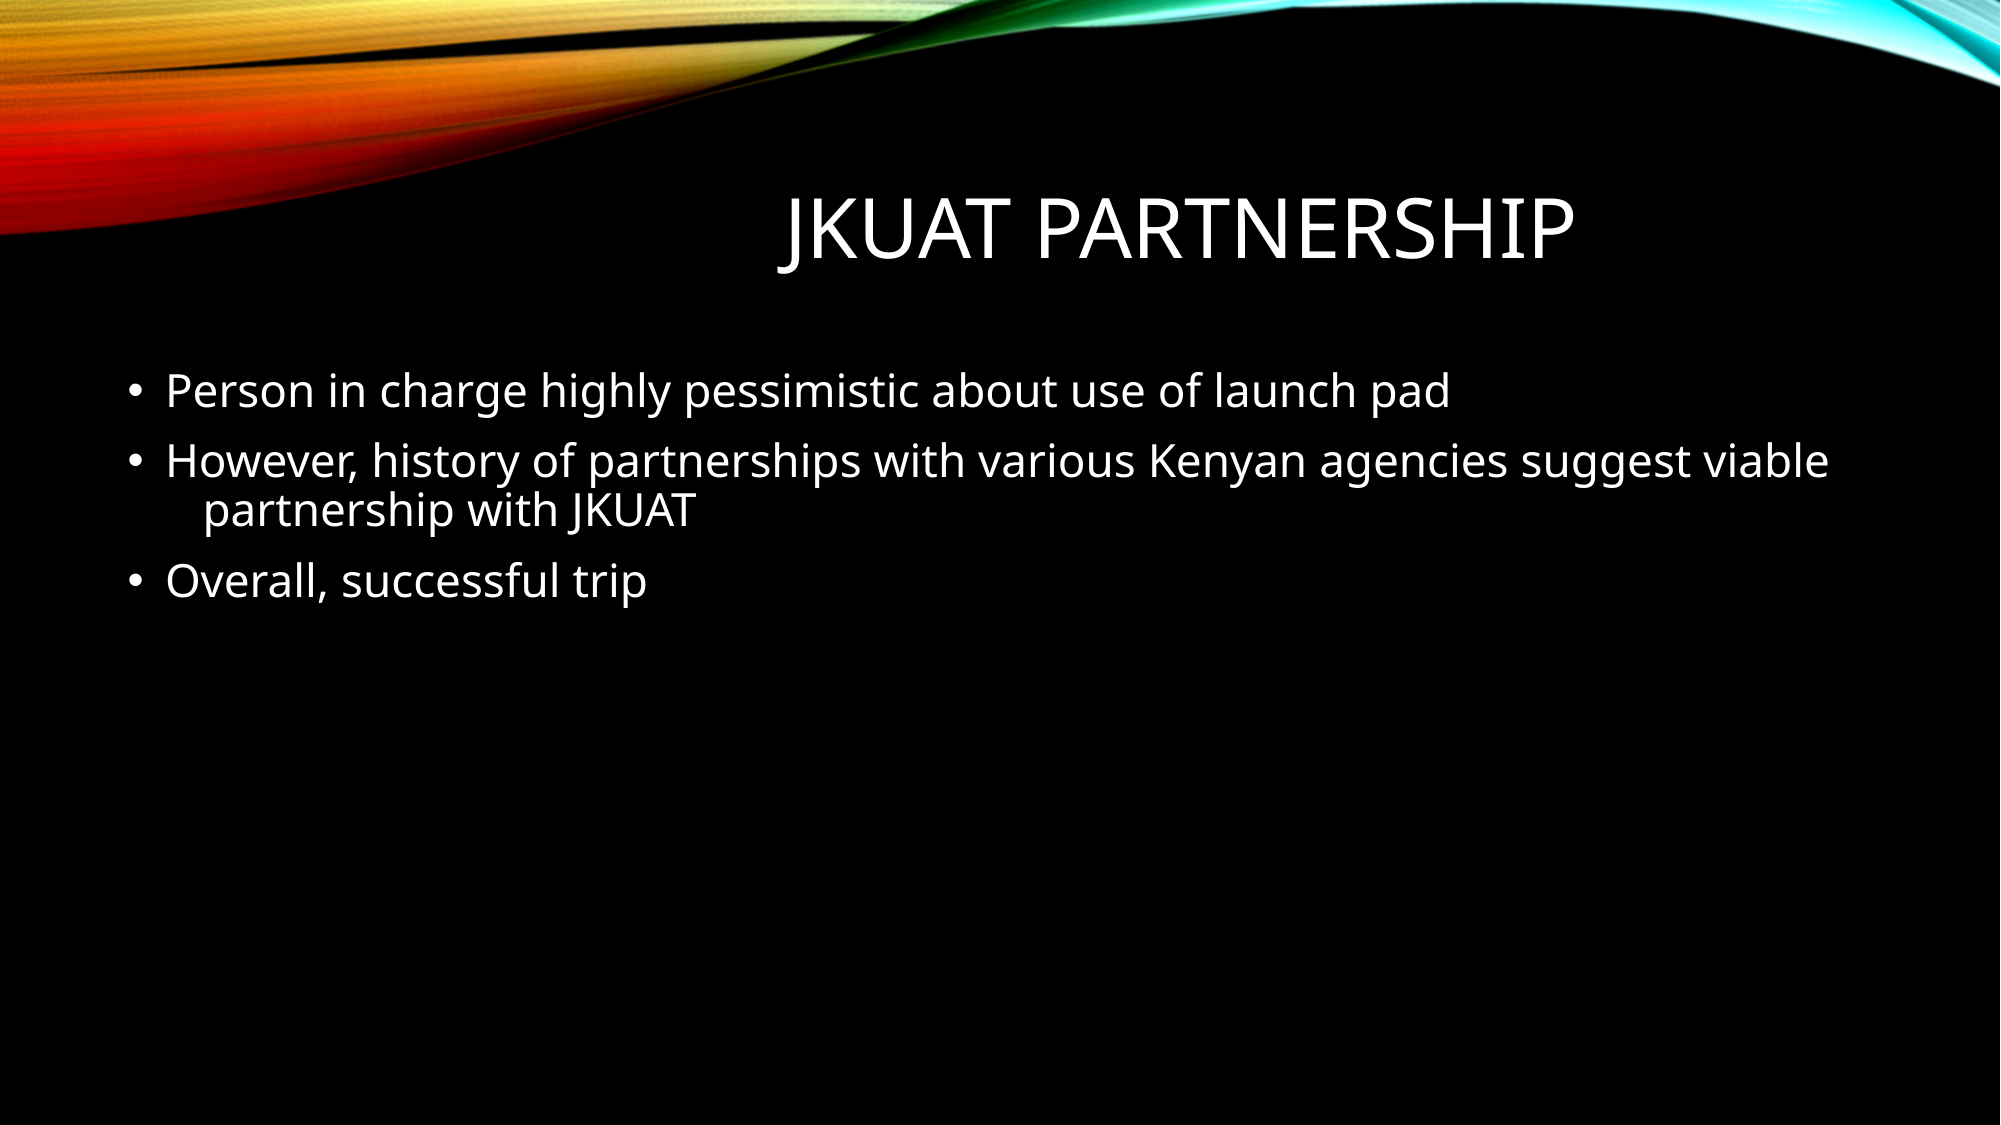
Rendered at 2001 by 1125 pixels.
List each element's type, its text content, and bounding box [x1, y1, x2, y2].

list Person in charge highly pessimistic about use of launch pad However, history of partnerships with various Kenyan agencies suggest viable partnership with JKUAT Overall, successful trip [112, 360, 1888, 1021]
title JKUAT PARTNERSHIP [474, 125, 1888, 338]
